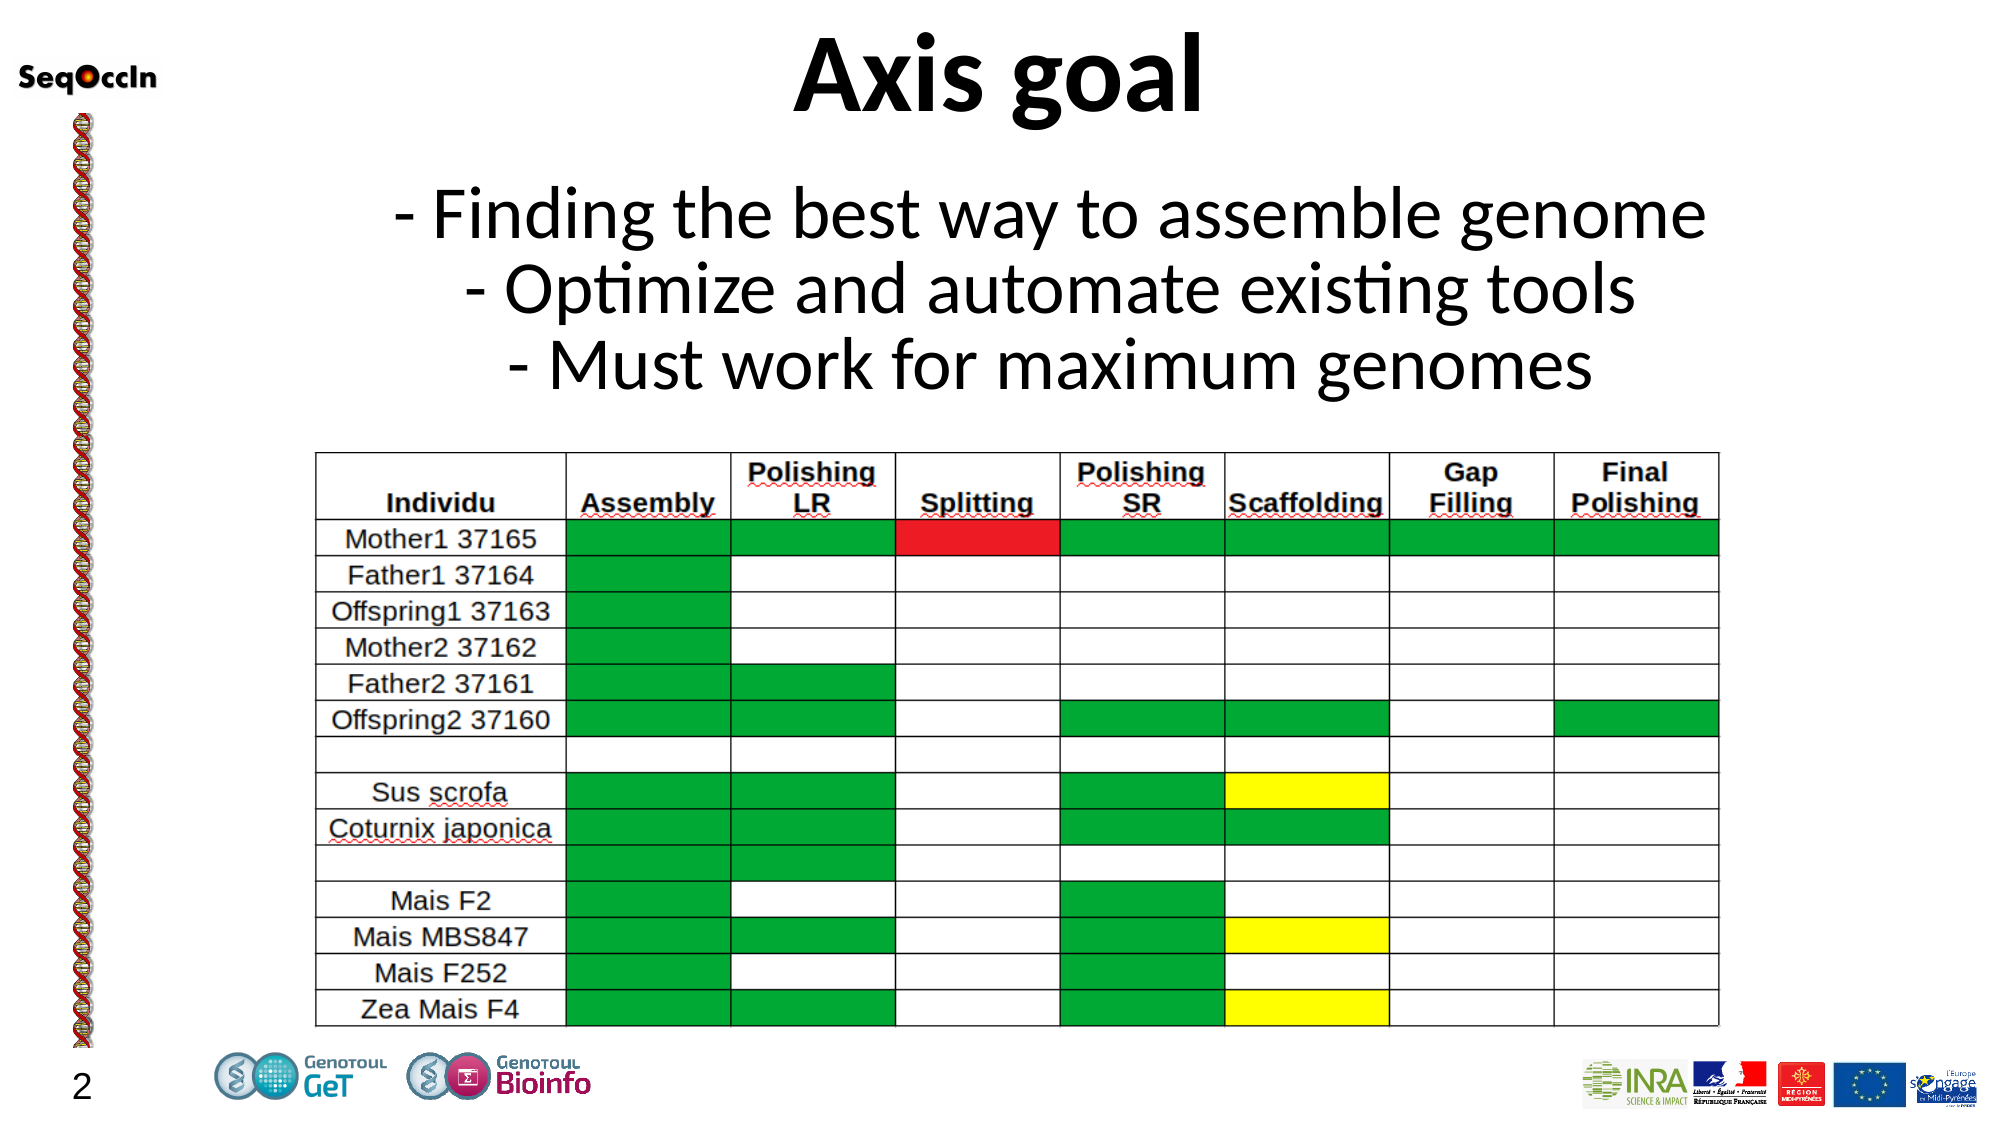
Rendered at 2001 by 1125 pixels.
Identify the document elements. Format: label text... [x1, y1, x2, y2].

picture [1778, 1062, 1825, 1106]
picture [400, 1046, 597, 1106]
picture [1581, 1059, 1689, 1109]
picture [314, 461, 1721, 1028]
picture [13, 58, 162, 99]
picture [208, 1046, 392, 1106]
title - Finding the best way to assemble genome - Optimize and automate existing tools - Must work for maximum genomes [118, 129, 1985, 461]
picture [73, 113, 91, 1048]
picture [1832, 1061, 1983, 1111]
title Axis goal [256, 24, 1745, 129]
